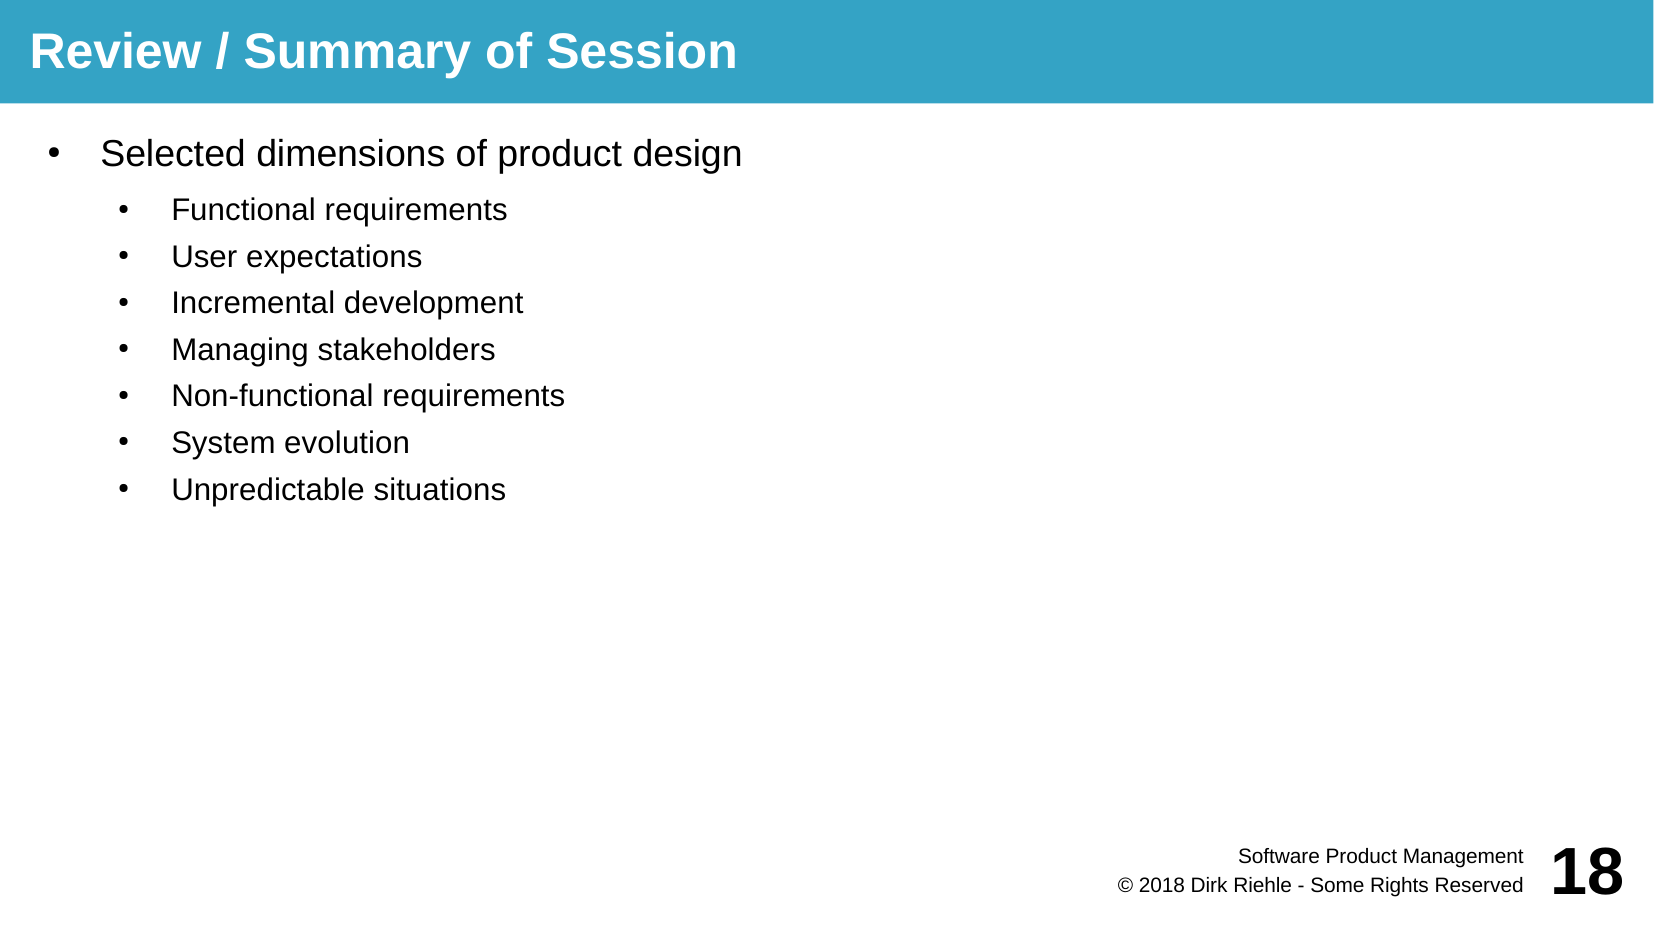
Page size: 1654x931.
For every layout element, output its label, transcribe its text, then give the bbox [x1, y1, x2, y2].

list Selected dimensions of product design Functional requirements User expectations Incremental development Managing stakeholders Non-functional requirements System evolution Unpredictable situations [29, 132, 1625, 813]
title Review / Summary of Session [0, 0, 1654, 104]
